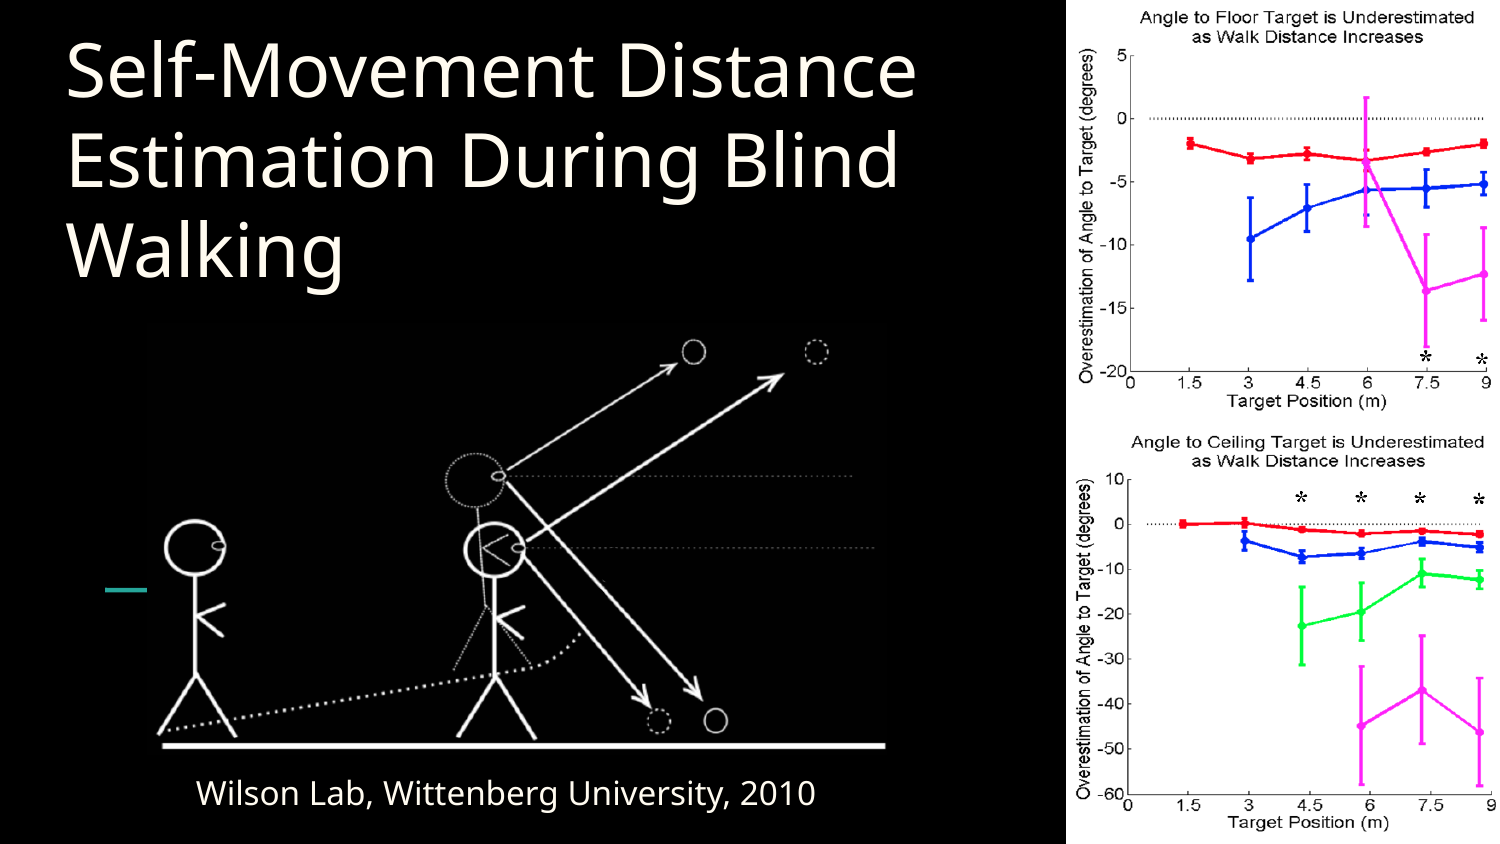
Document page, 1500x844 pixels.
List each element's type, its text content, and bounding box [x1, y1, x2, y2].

picture [1066, 0, 1500, 844]
text_box Wilson Lab, Wittenberg University, 2010 [180, 754, 951, 830]
title Self-Movement Distance Estimation During Blind Walking [50, 69, 1034, 308]
picture [147, 323, 887, 755]
